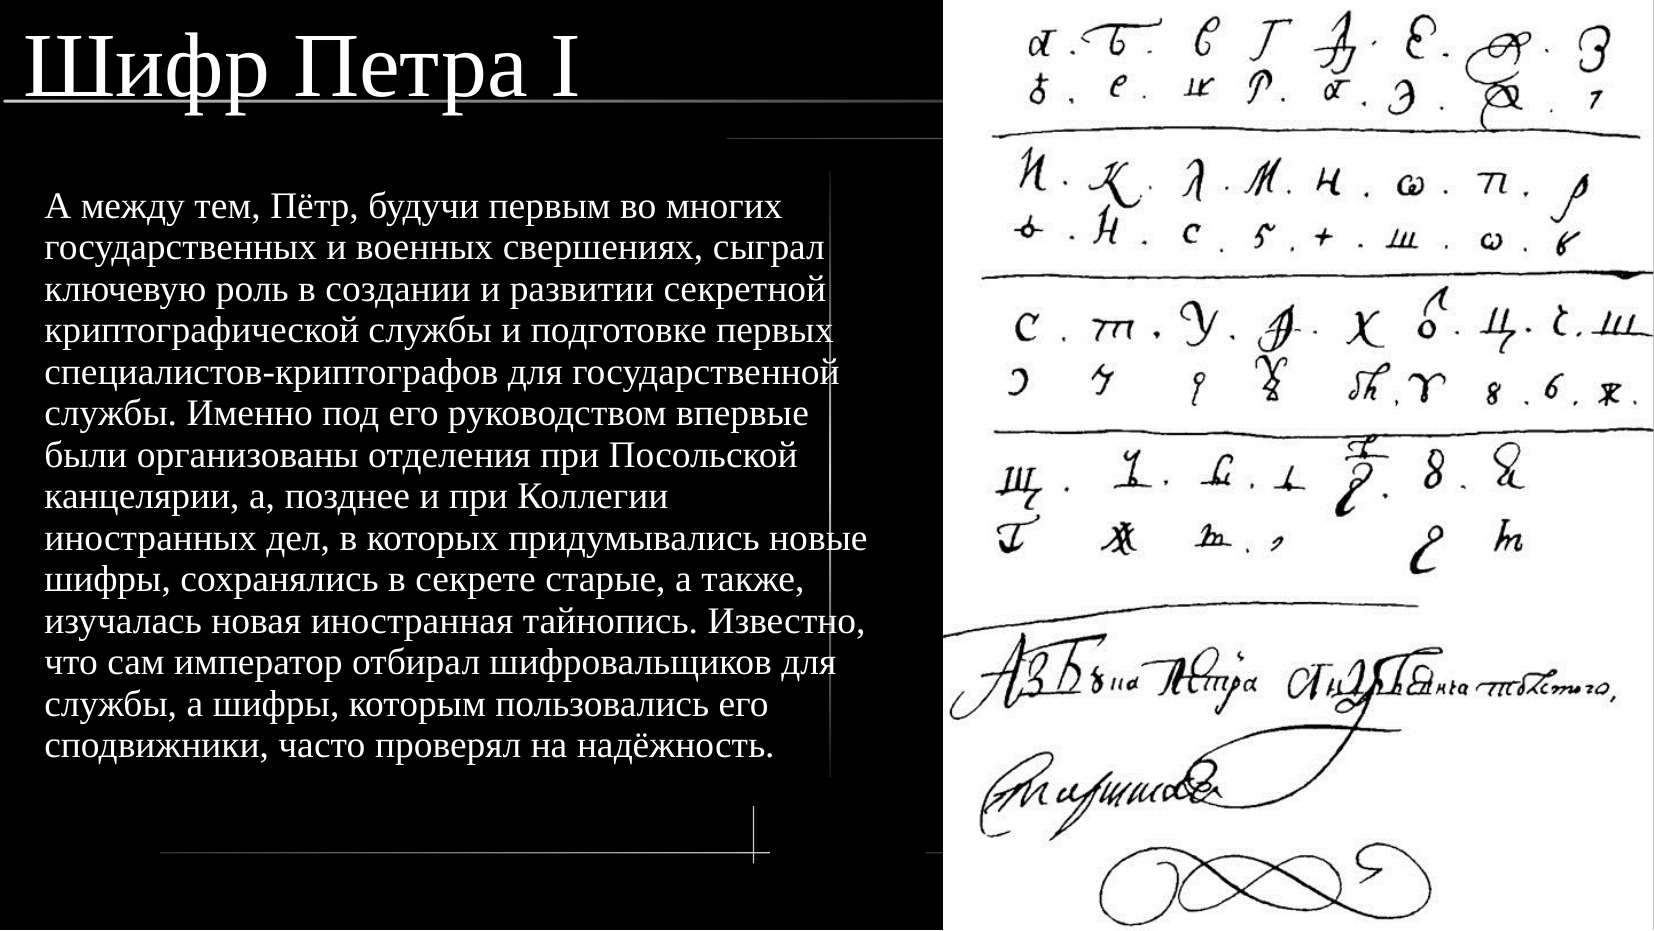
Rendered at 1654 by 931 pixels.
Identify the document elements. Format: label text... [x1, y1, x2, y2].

picture [943, 0, 1654, 931]
title Шифр Петра I [23, 11, 943, 119]
text_box А между тем, Пётр, будучи первым во многих государственных и военных свершениях, сыграл ключевую роль в создании и развитии секретной криптографической службы и подготовке первых специалистов-криптографов для государственной службы. Именно под его руководством впервые были организованы отделения при Посольской канцелярии, а, позднее и при Коллегии иностранных дел, в которых придумывались новые шифры, сохранялись в секрете старые, а также, изучалась новая иностранная тайнопись. Известно, что сам император отбирал шифровальщиков для службы, а шифры, которым пользовались его сподвижники, часто проверял на надёжность. [29, 177, 886, 827]
